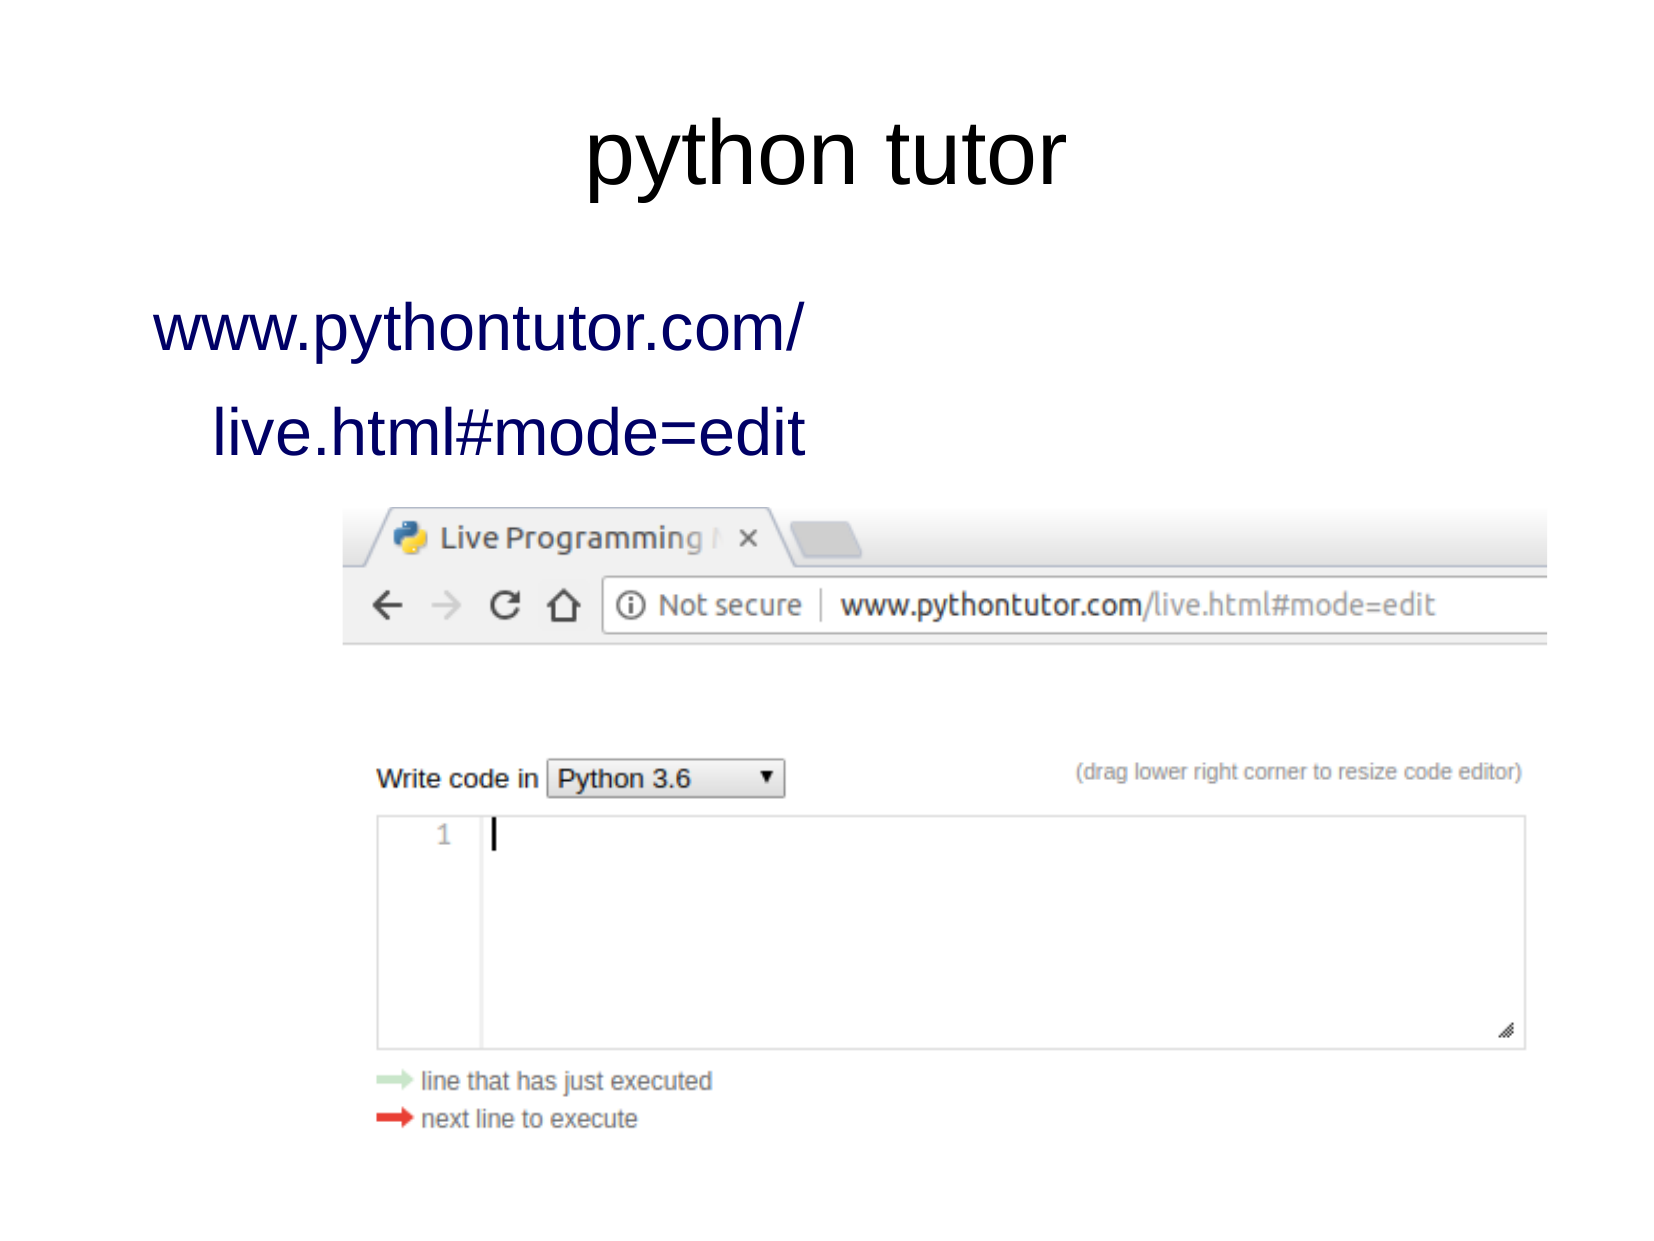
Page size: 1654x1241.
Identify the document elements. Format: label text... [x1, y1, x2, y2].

title python tutor [82, 49, 1571, 257]
picture [342, 507, 1560, 1149]
list www.pythontutor.com/ live.html#mode=edit [82, 290, 1571, 1010]
